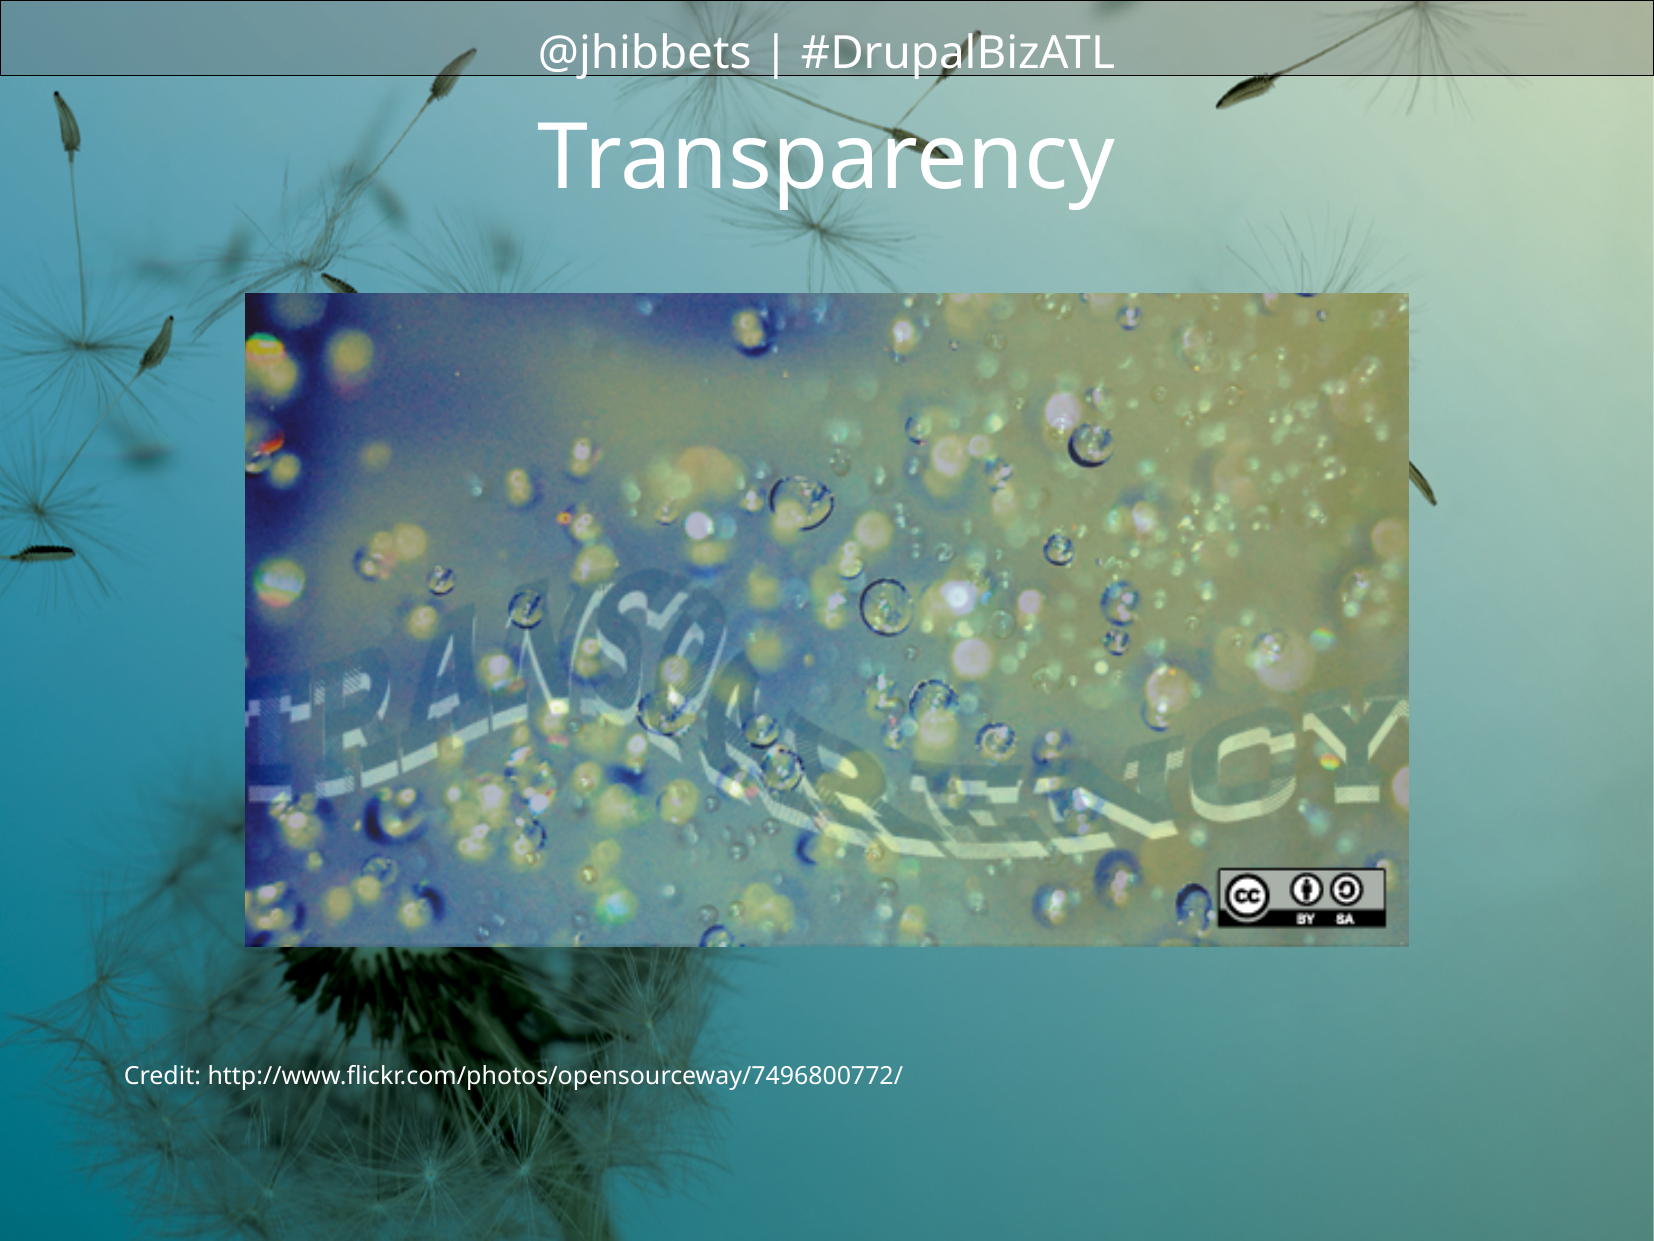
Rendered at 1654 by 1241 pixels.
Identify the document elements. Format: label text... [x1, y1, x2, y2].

text_box Credit: http://www.flickr.com/photos/opensourceway/7496800772/ [109, 1050, 928, 1093]
picture [0, 76, 1654, 1241]
title Transparency [82, 49, 1571, 257]
